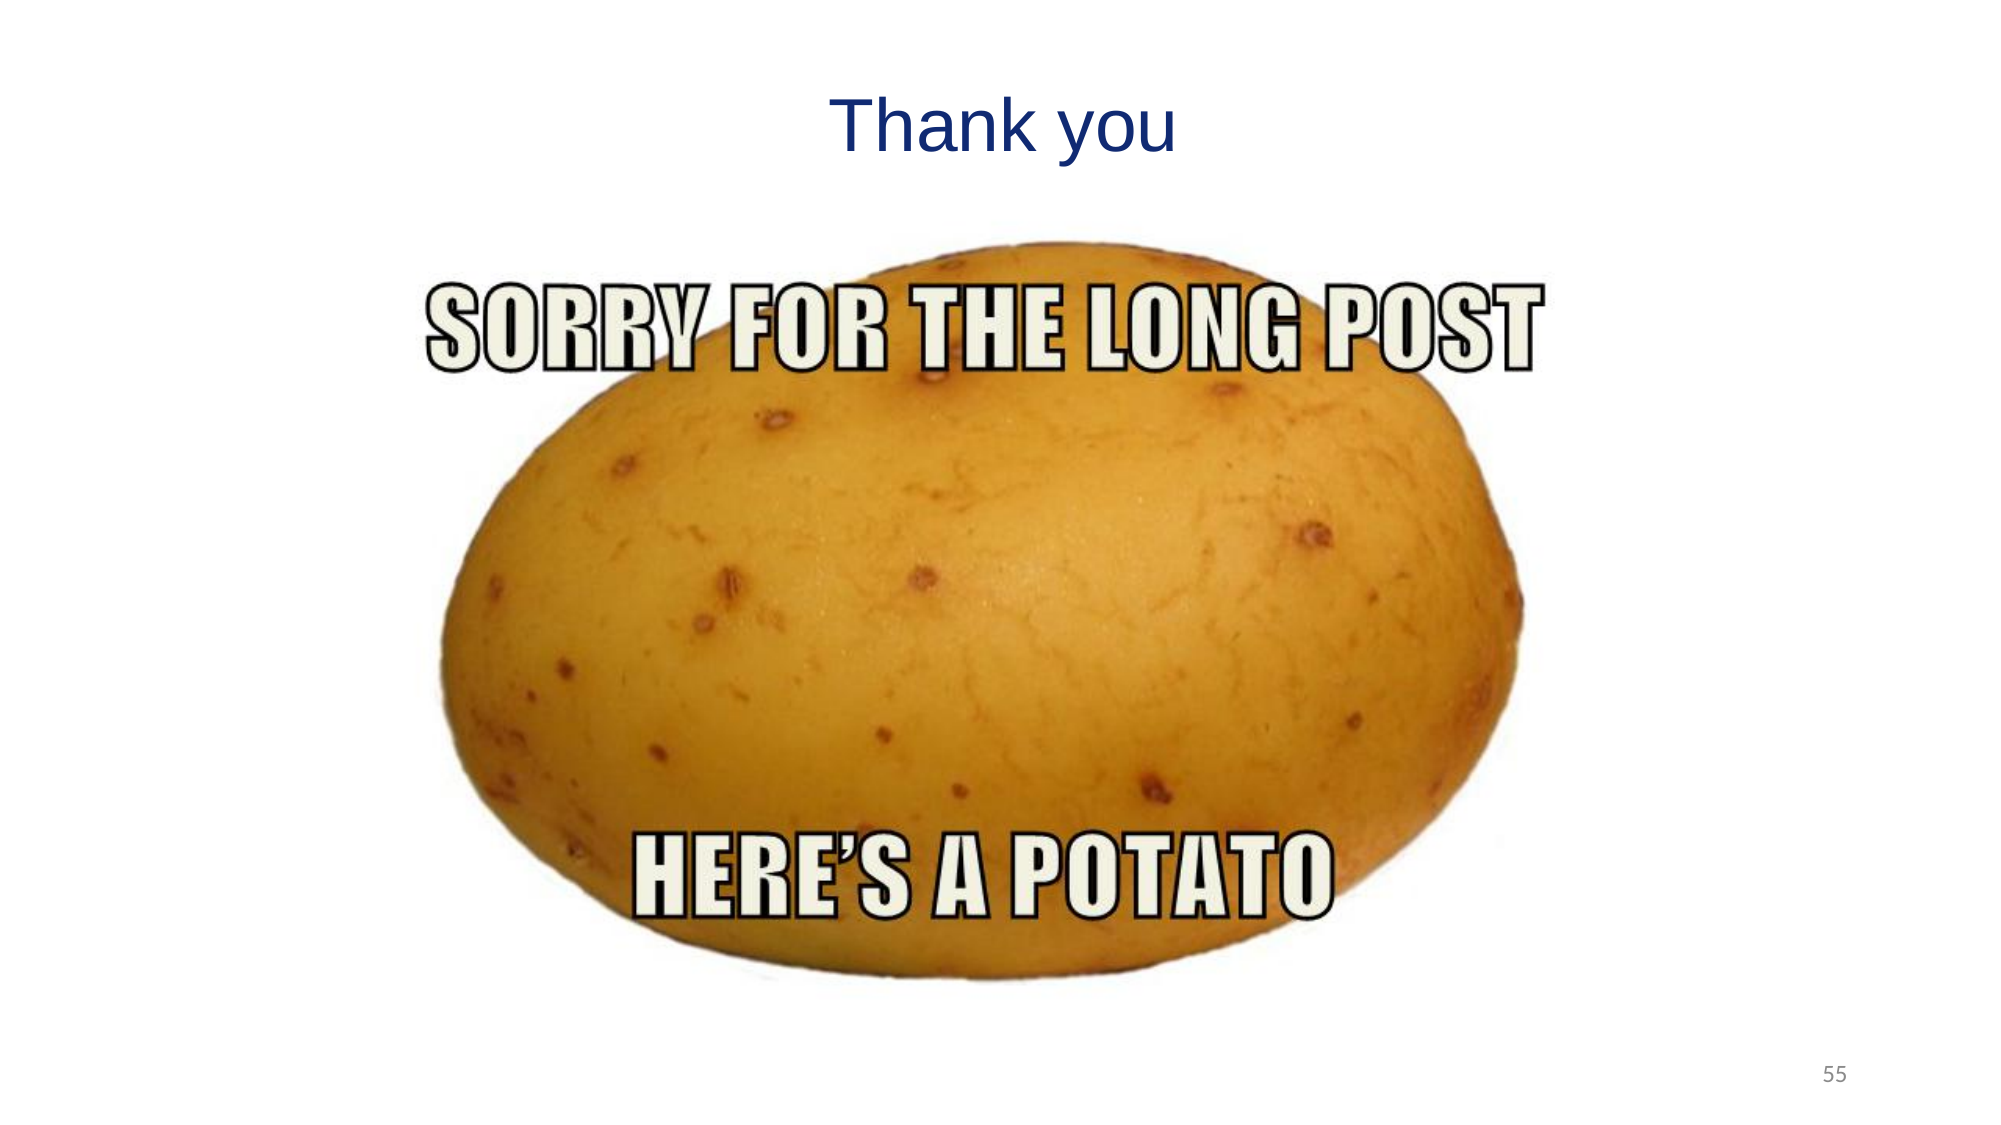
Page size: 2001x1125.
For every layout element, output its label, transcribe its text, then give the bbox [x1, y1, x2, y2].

picture [366, 197, 1619, 1028]
text_box Thank you [590, 23, 1418, 174]
text_box <number> [1412, 1042, 1863, 1103]
